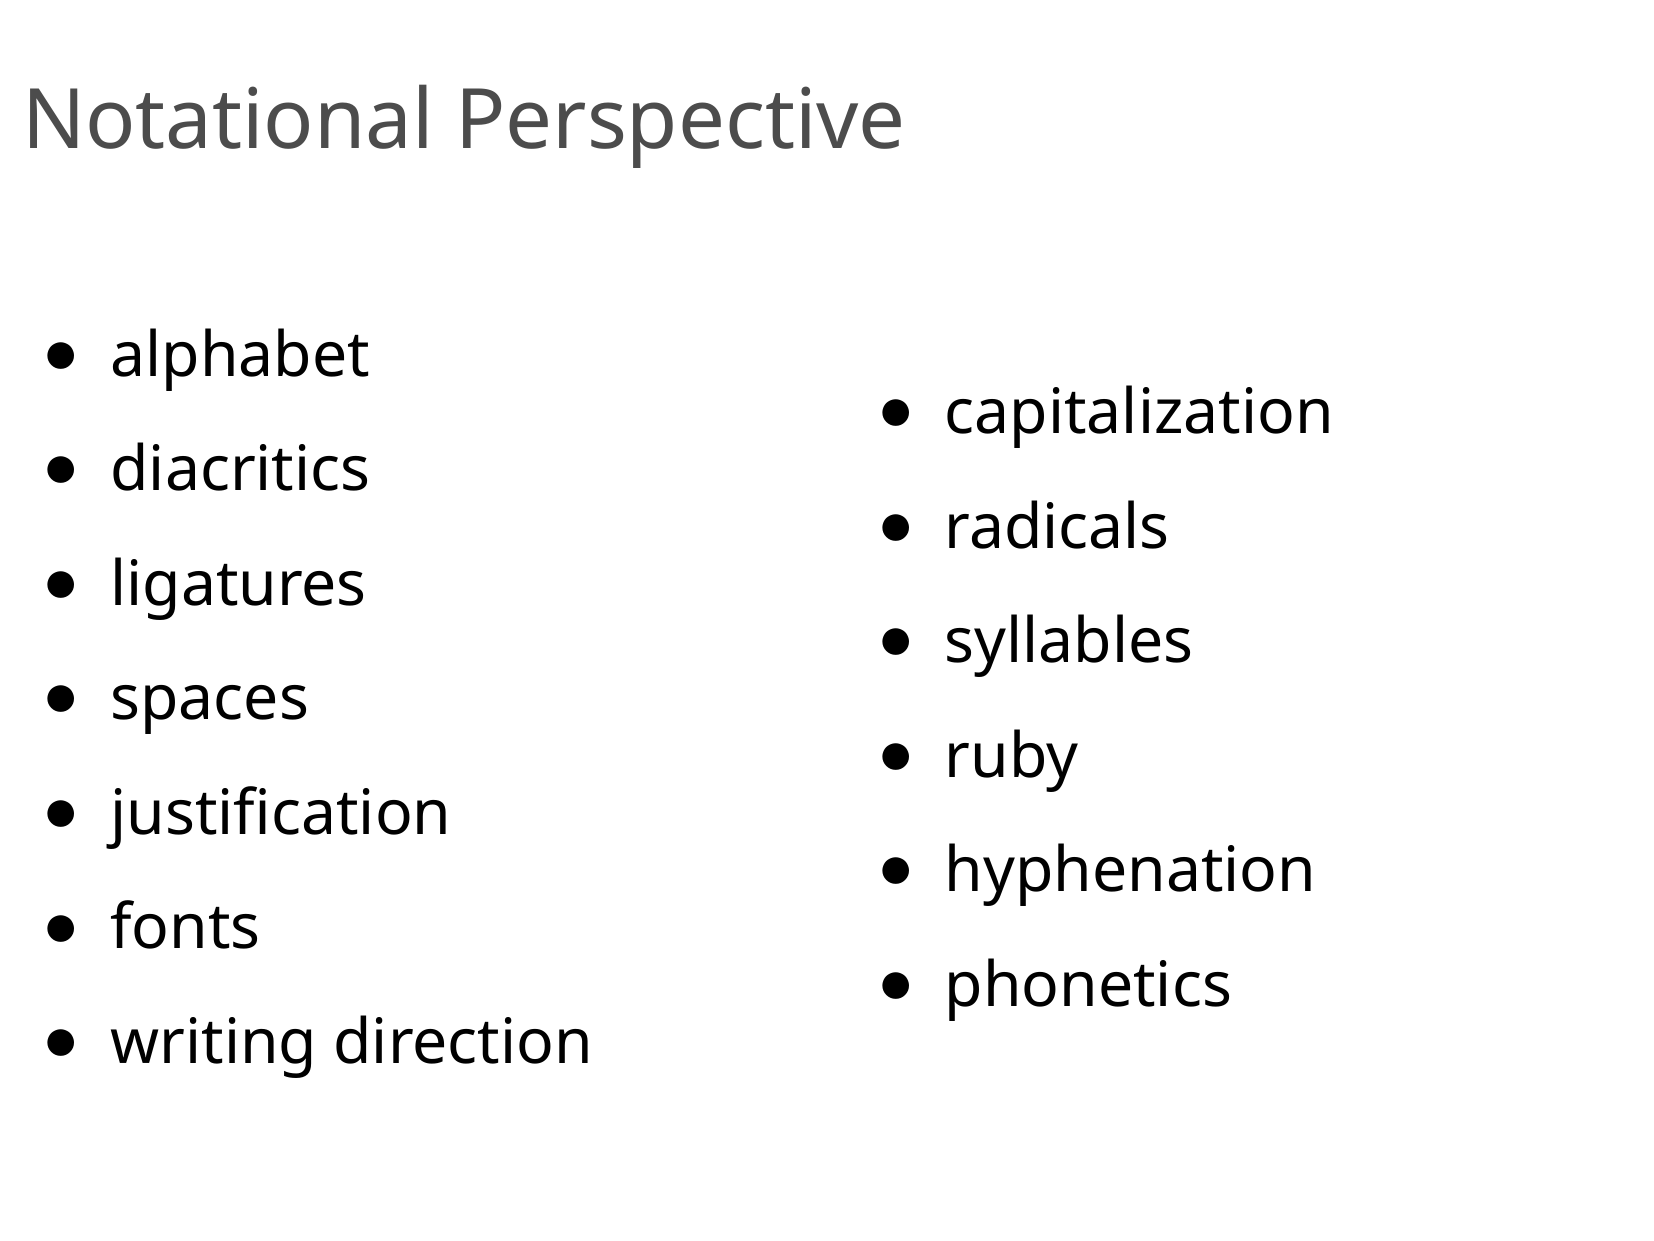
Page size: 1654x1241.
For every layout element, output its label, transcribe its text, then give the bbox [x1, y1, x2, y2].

list alphabet diacritics ligatures spaces justification fonts writing direction [25, 226, 820, 1166]
title Notational Perspective [22, 19, 1654, 213]
list capitalization radicals syllables ruby hyphenation phonetics [859, 233, 1654, 1158]
